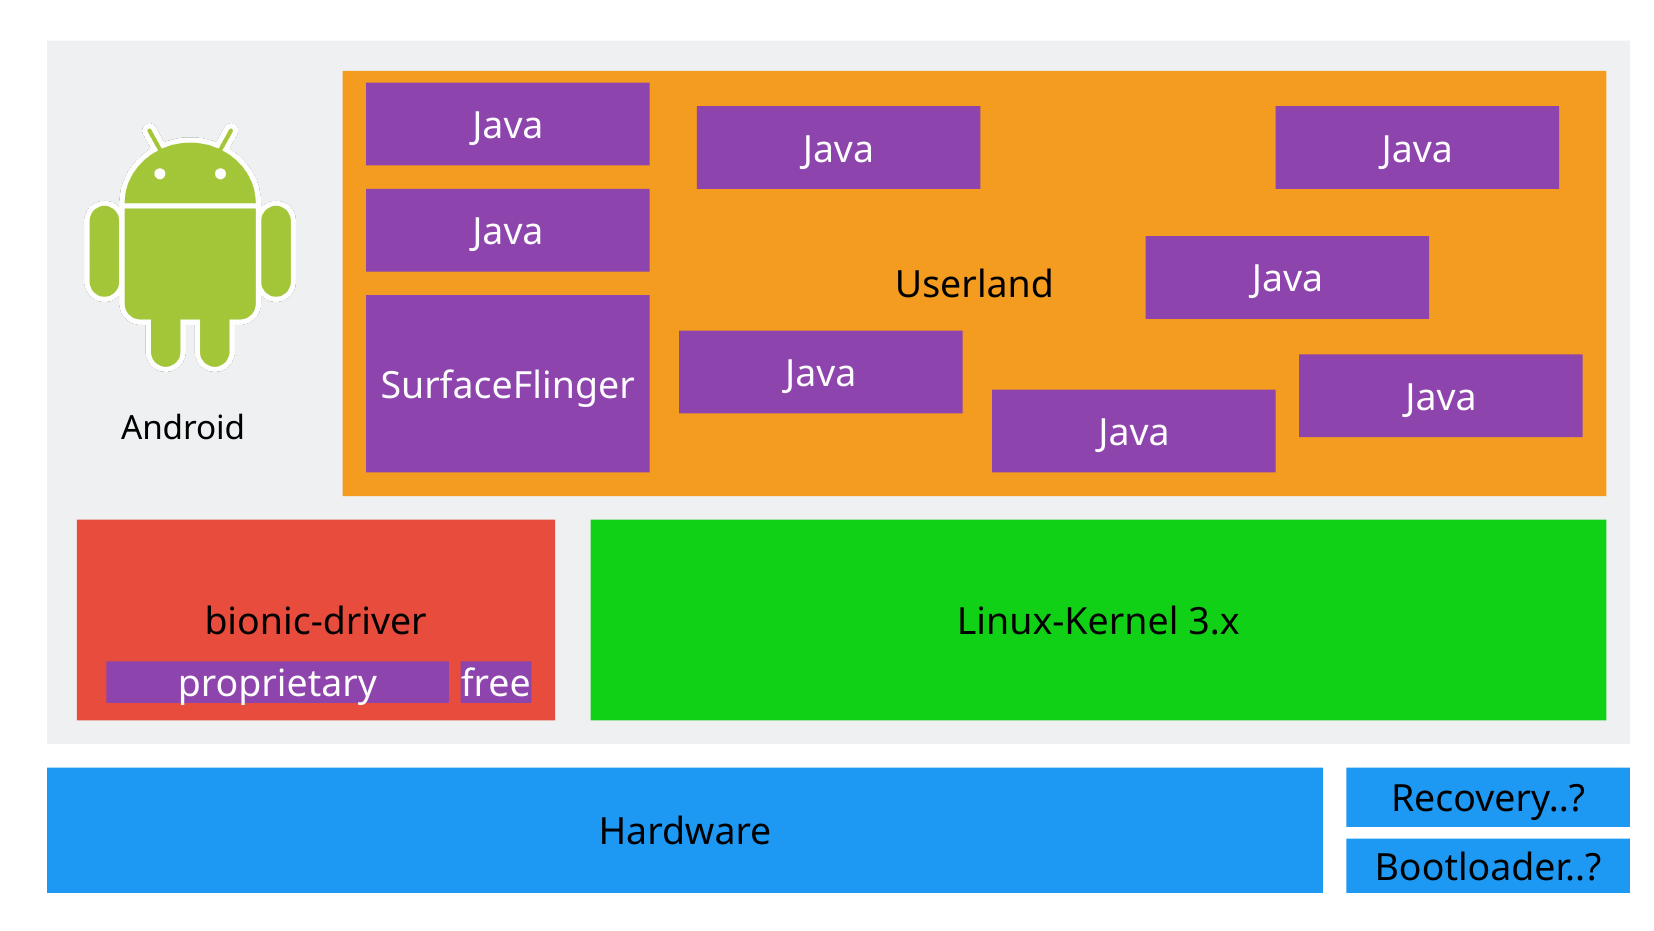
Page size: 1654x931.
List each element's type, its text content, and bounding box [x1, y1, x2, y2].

text_box Java [696, 106, 981, 189]
text_box free [460, 661, 532, 703]
text_box proprietary [106, 661, 449, 703]
text_box Android [106, 396, 257, 449]
text_box Java [679, 330, 963, 414]
text_box bionic-driver [76, 519, 556, 721]
text_box [47, 40, 1630, 745]
text_box Java [1299, 354, 1583, 438]
text_box Java [366, 188, 650, 272]
text_box Recovery..? [1346, 767, 1630, 827]
text_box Bootloader..? [1346, 838, 1630, 893]
text_box Java [1275, 106, 1560, 189]
text_box SurfaceFlinger [366, 295, 650, 473]
text_box Java [1145, 236, 1430, 319]
text_box Java [992, 389, 1276, 473]
text_box Linux-Kernel 3.x [590, 519, 1607, 721]
text_box Java [366, 82, 650, 166]
text_box Userland [342, 70, 1607, 497]
picture [84, 123, 296, 373]
text_box Hardware [47, 767, 1323, 893]
